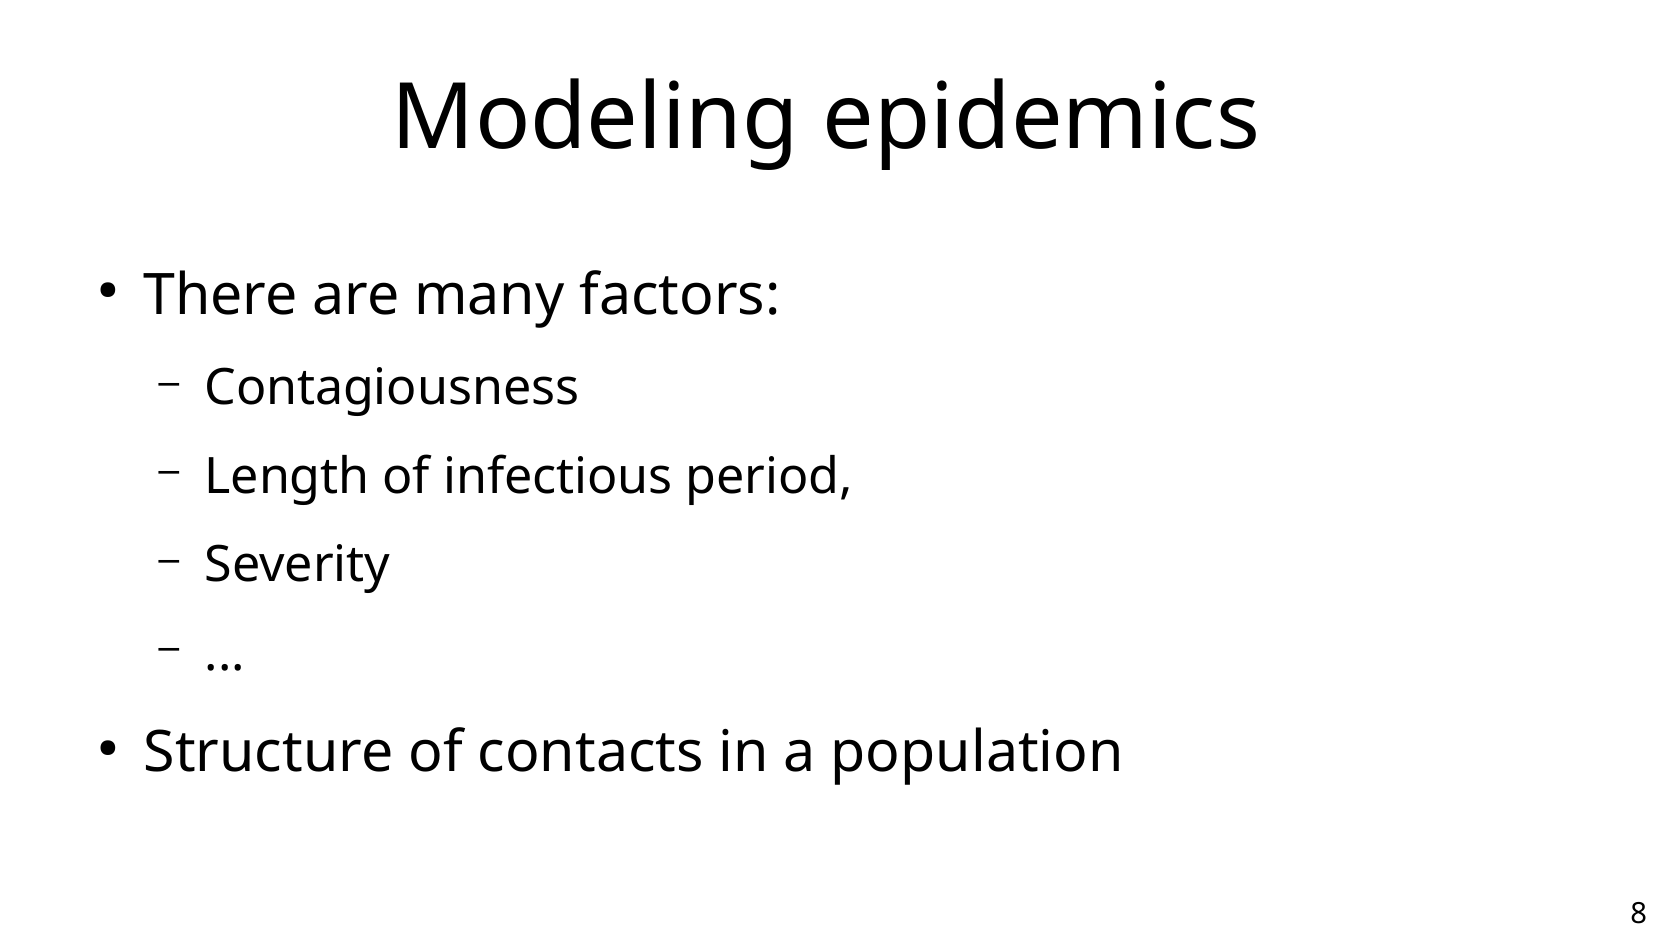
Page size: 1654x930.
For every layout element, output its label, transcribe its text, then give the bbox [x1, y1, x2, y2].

title Modeling epidemics [82, 1, 1571, 225]
list There are many factors: Contagiousness Length of infectious period, Severity ... Structure of contacts in a population [82, 252, 1571, 793]
